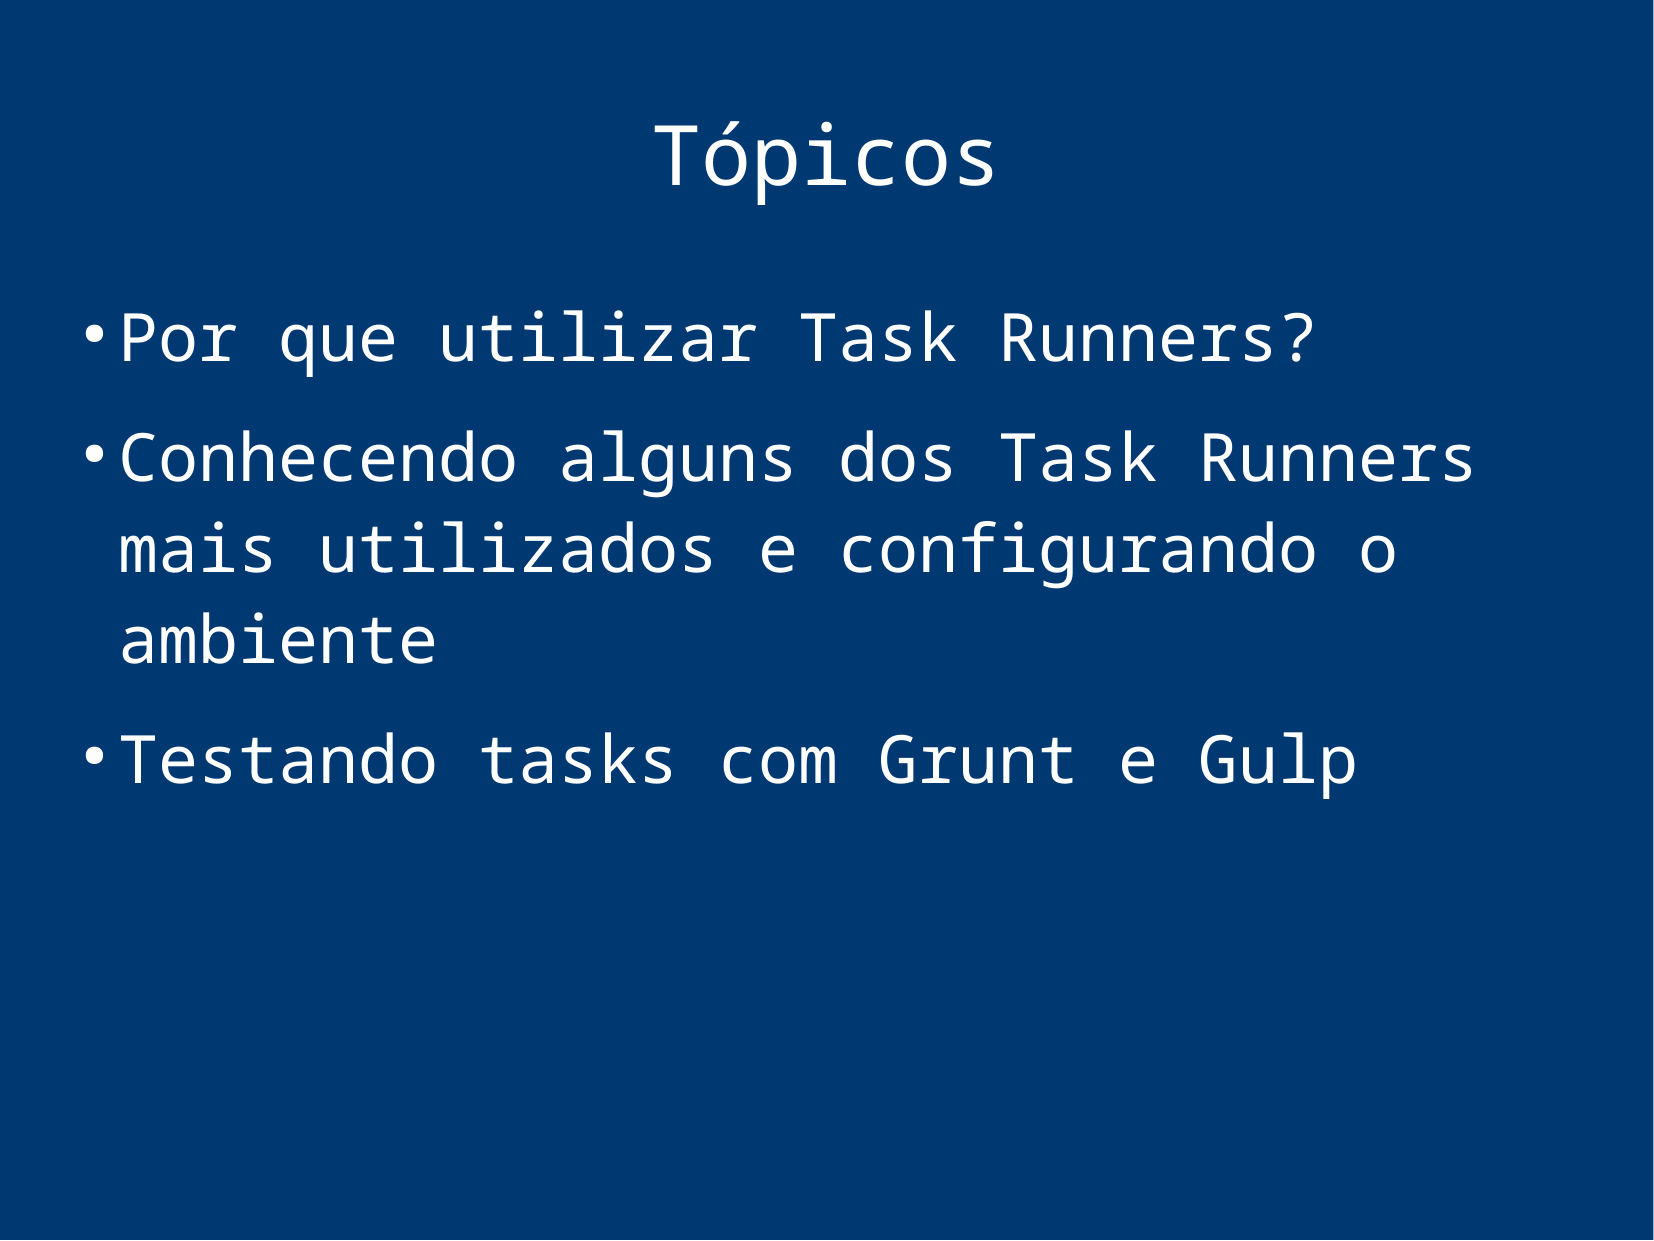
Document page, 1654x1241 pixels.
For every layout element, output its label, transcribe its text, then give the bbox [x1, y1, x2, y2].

list Por que utilizar Task Runners? Conhecendo alguns dos Task Runners mais utilizados e configurando o ambiente Testando tasks com Grunt e Gulp [82, 290, 1571, 1010]
title Tópicos [82, 49, 1571, 257]
